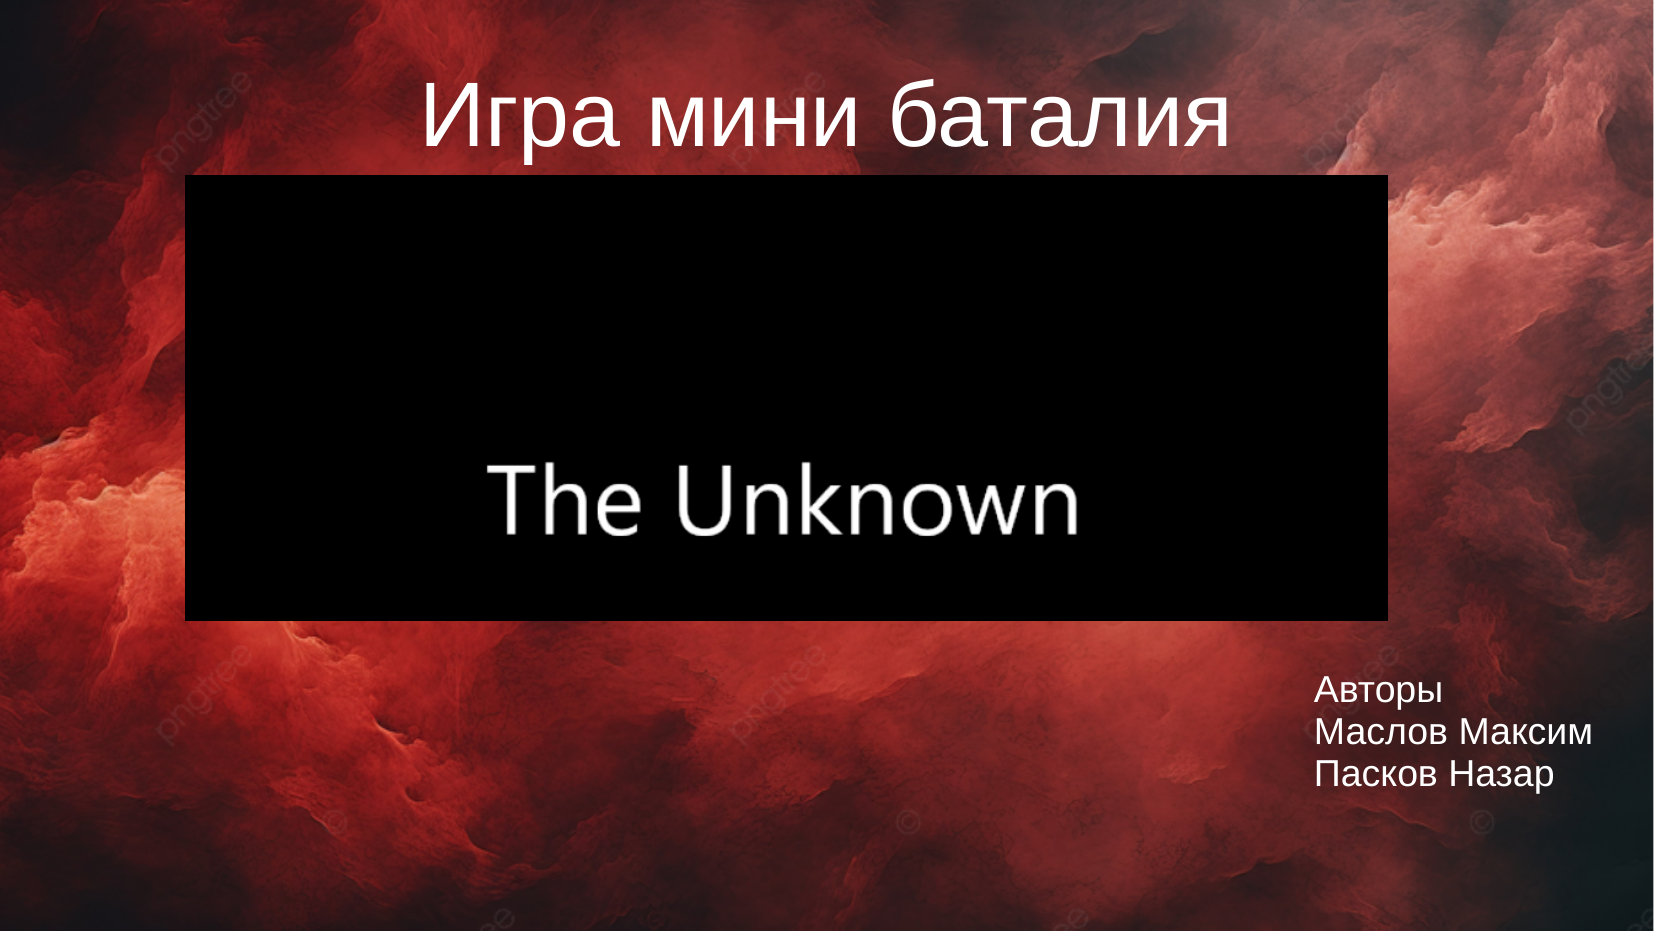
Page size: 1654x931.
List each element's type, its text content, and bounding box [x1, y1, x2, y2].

title Игра мини баталия [82, 37, 1571, 193]
picture [0, 0, 1654, 931]
text_box Авторы Маслов Максим Пасков Назар [1299, 661, 1654, 886]
